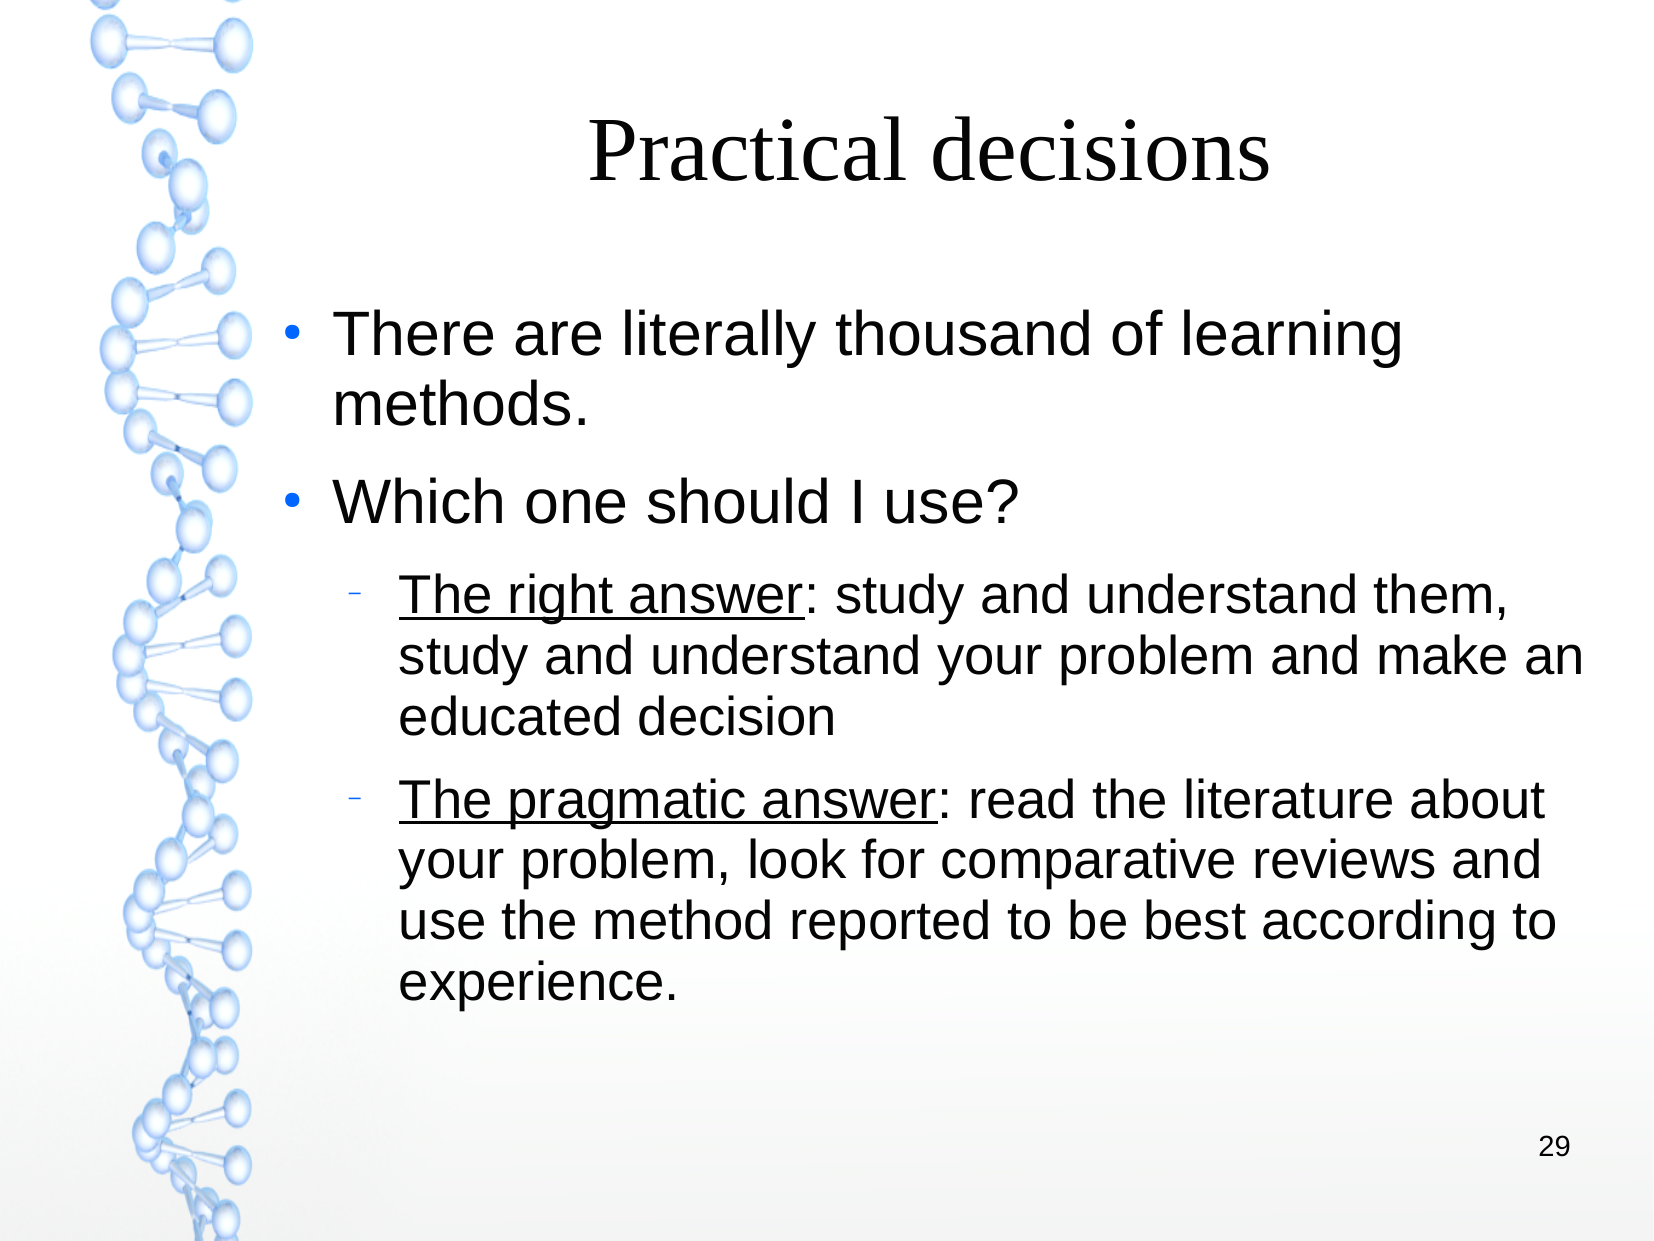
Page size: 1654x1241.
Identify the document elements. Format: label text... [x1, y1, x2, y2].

picture [0, 0, 1654, 1241]
title Practical decisions [265, 47, 1595, 252]
list There are literally thousand of learning methods. Which one should I use? The right answer: study and understand them, study and understand your problem and make an educated decision The pragmatic answer: read the literature about your problem, look for comparative reviews and use the method reported to be best according to experience. [265, 299, 1595, 1019]
